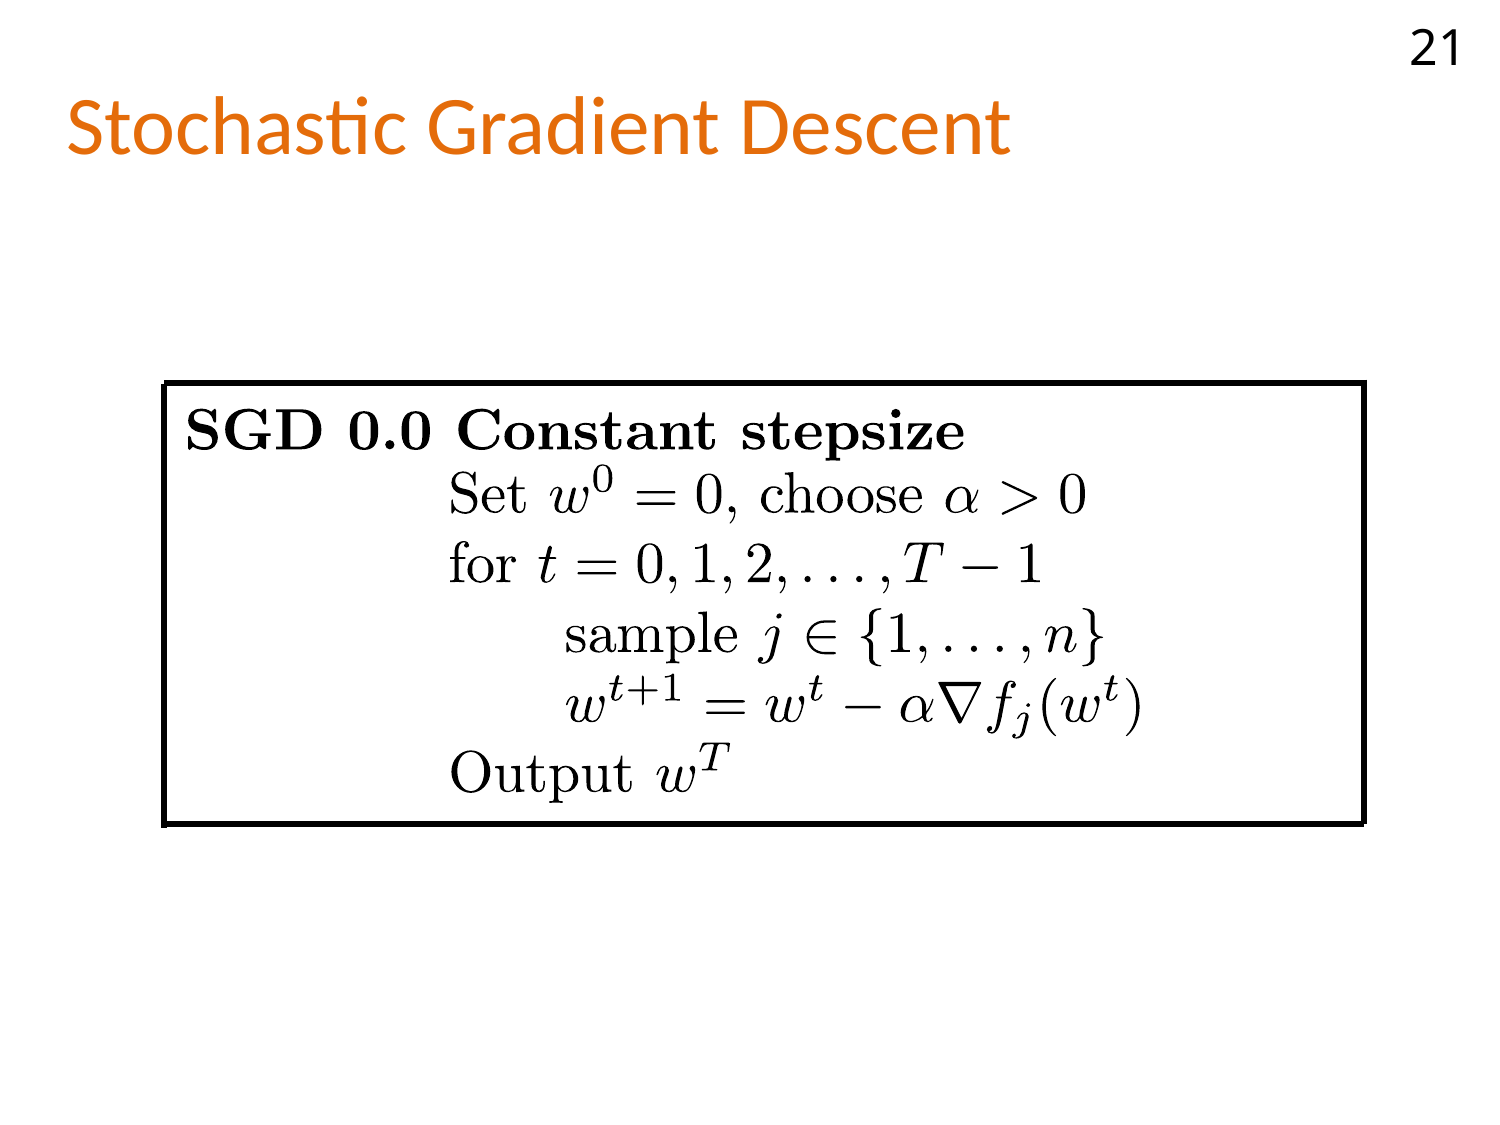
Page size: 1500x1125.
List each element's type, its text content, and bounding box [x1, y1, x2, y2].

text_box [184, 408, 966, 461]
text_box Stochastic Gradient Descent [51, 27, 1432, 215]
text_box [448, 464, 1146, 803]
